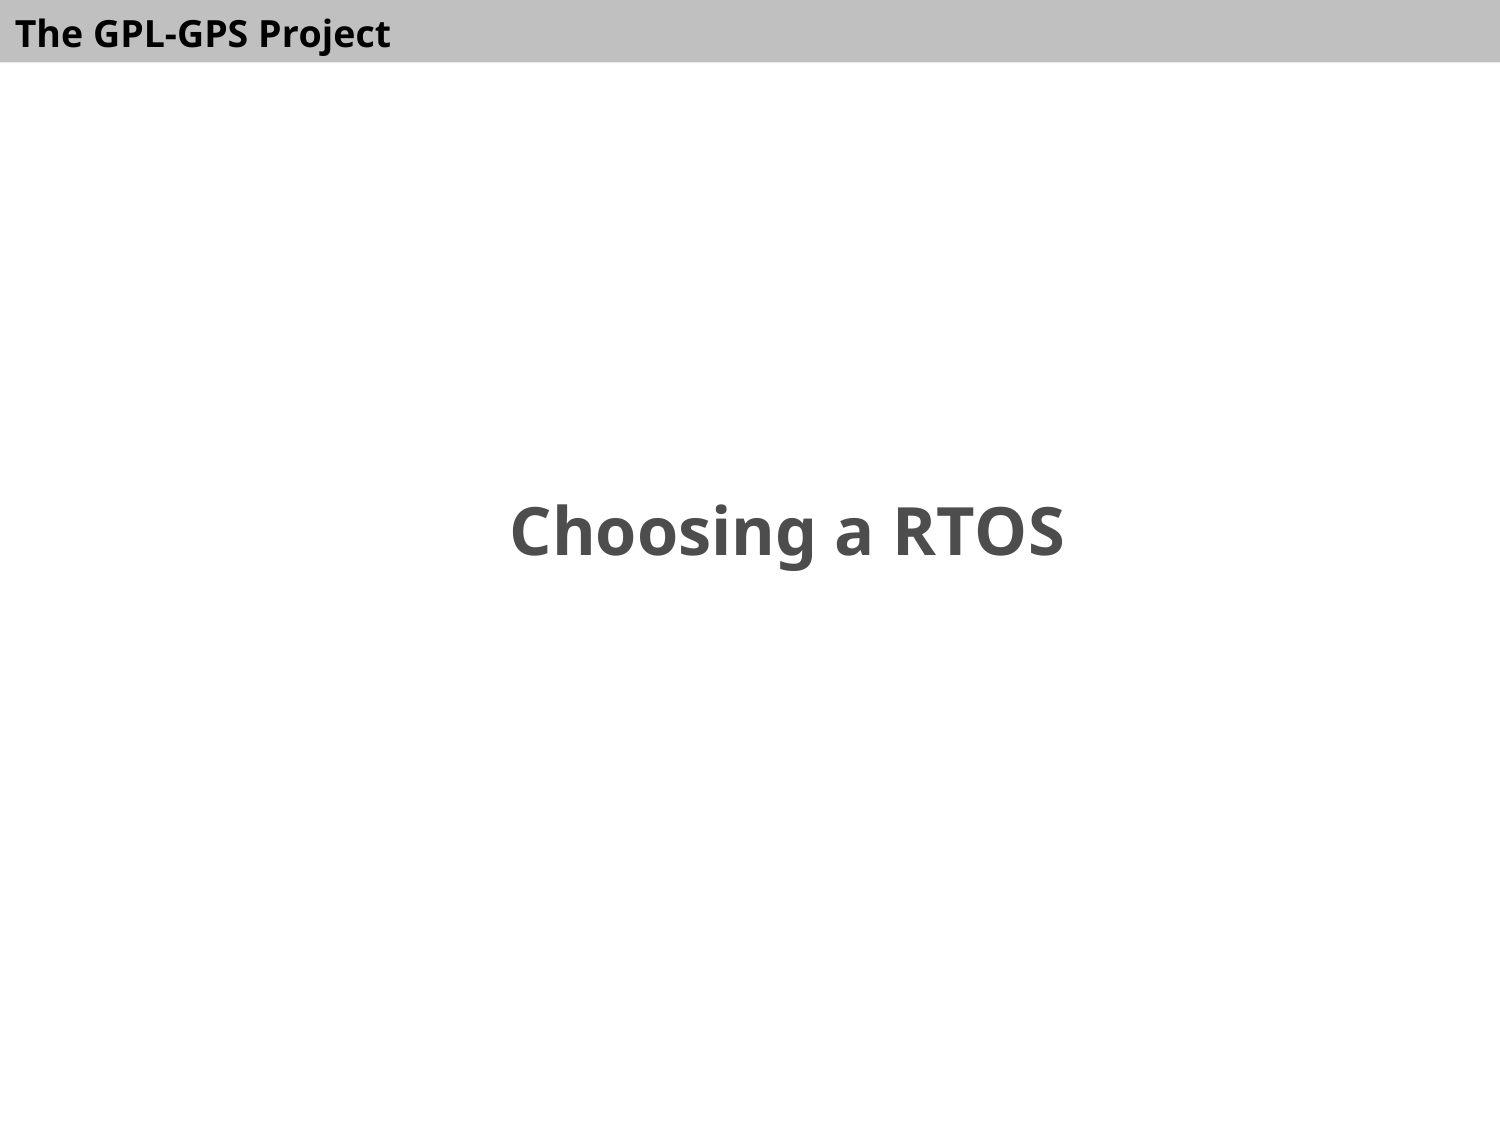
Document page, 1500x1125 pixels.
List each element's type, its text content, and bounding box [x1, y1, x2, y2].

title Choosing a RTOS [75, 437, 1500, 625]
